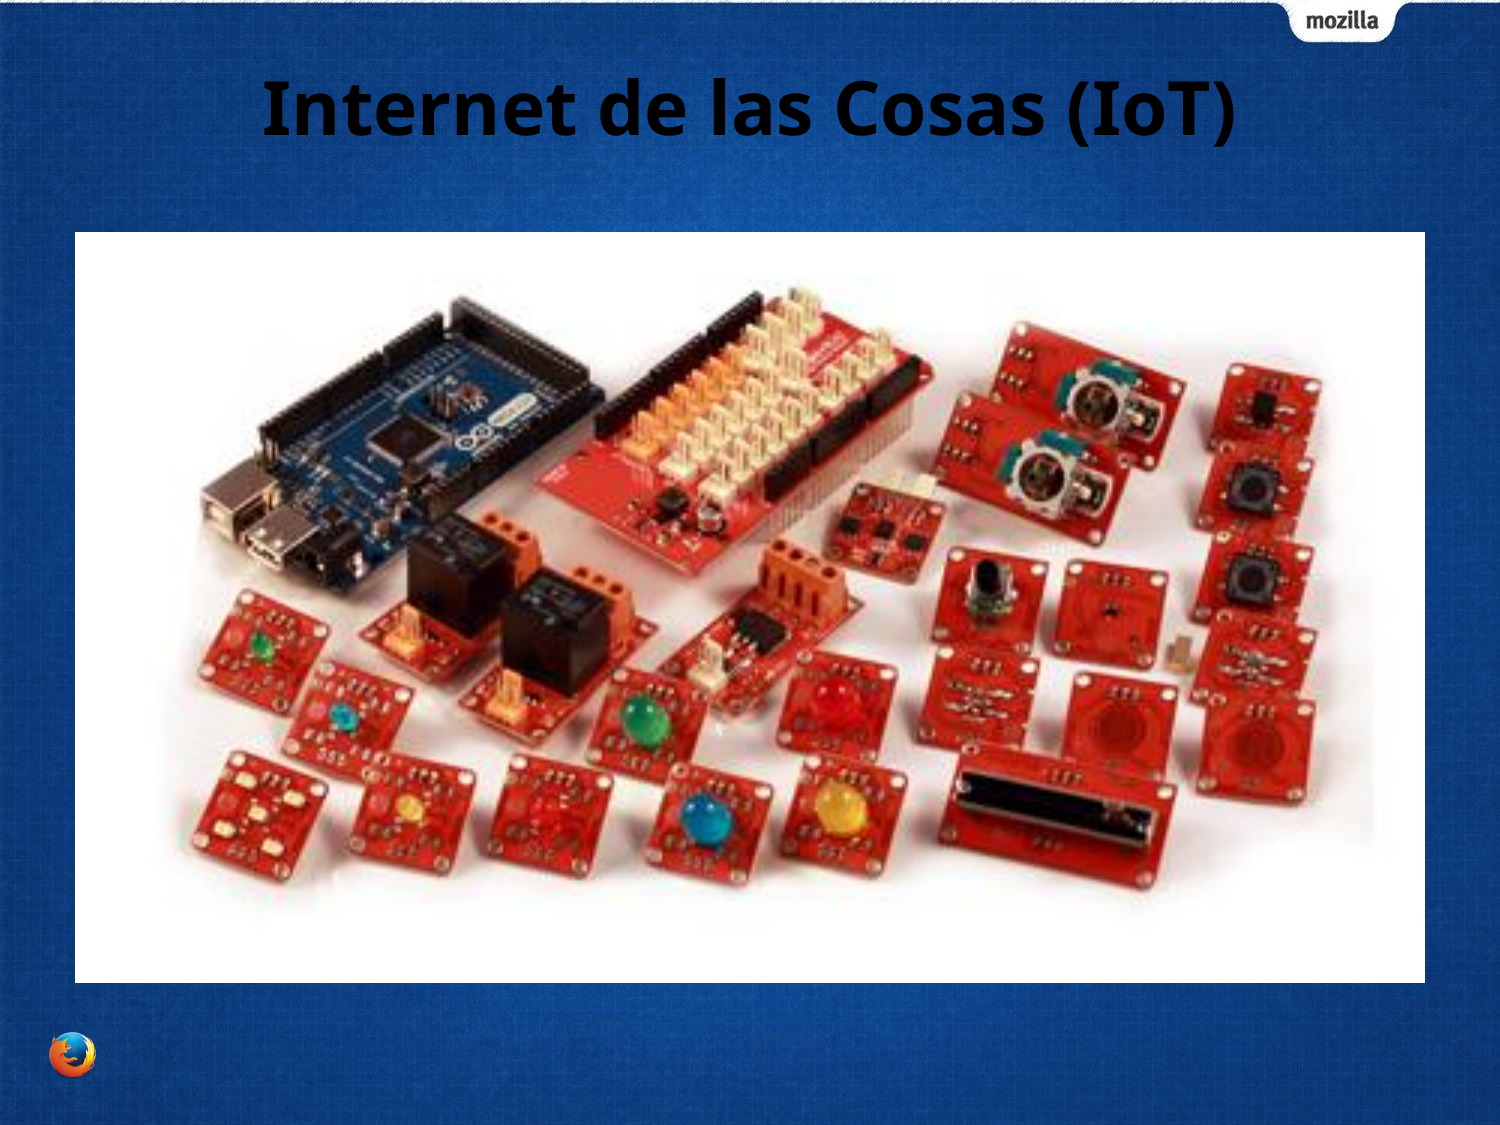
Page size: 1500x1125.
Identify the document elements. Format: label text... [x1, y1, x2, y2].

picture [0, 0, 1500, 1125]
title Internet de las Cosas (IoT) [75, 45, 1425, 232]
